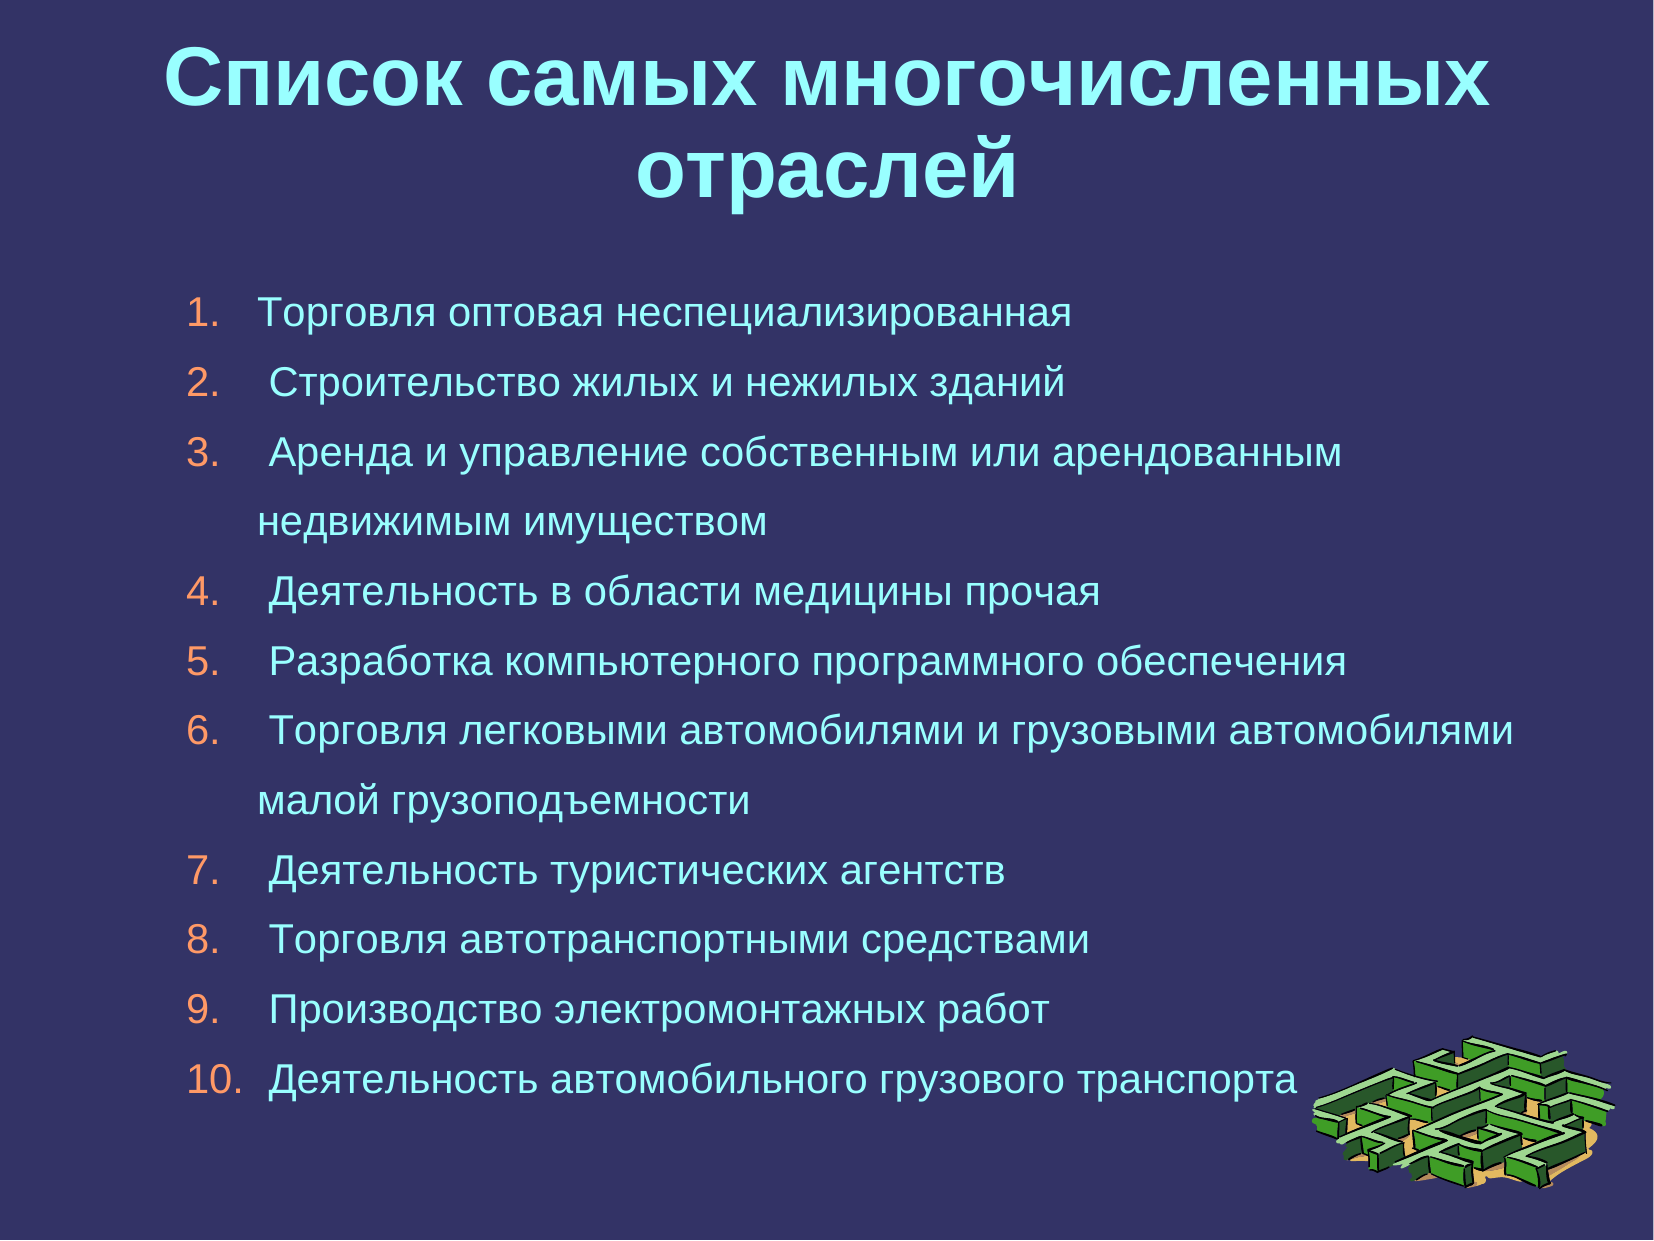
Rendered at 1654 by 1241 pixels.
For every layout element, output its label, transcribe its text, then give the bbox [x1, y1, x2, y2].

title Список самых многочисленных отраслей [121, 19, 1534, 227]
list Торговля оптовая неспециализированная Строительство жилых и нежилых зданий Аренда и управление собственным или арендованным недвижимым имуществом Деятельность в области медицины прочая Разработка компьютерного программного обеспечения Торговля легковыми автомобилями и грузовыми автомобилями малой грузоподъемности Деятельность туристических агентств Торговля автотранспортными средствами Производство электромонтажных работ Деятельность автомобильного грузового транспорта [174, 265, 1565, 1085]
